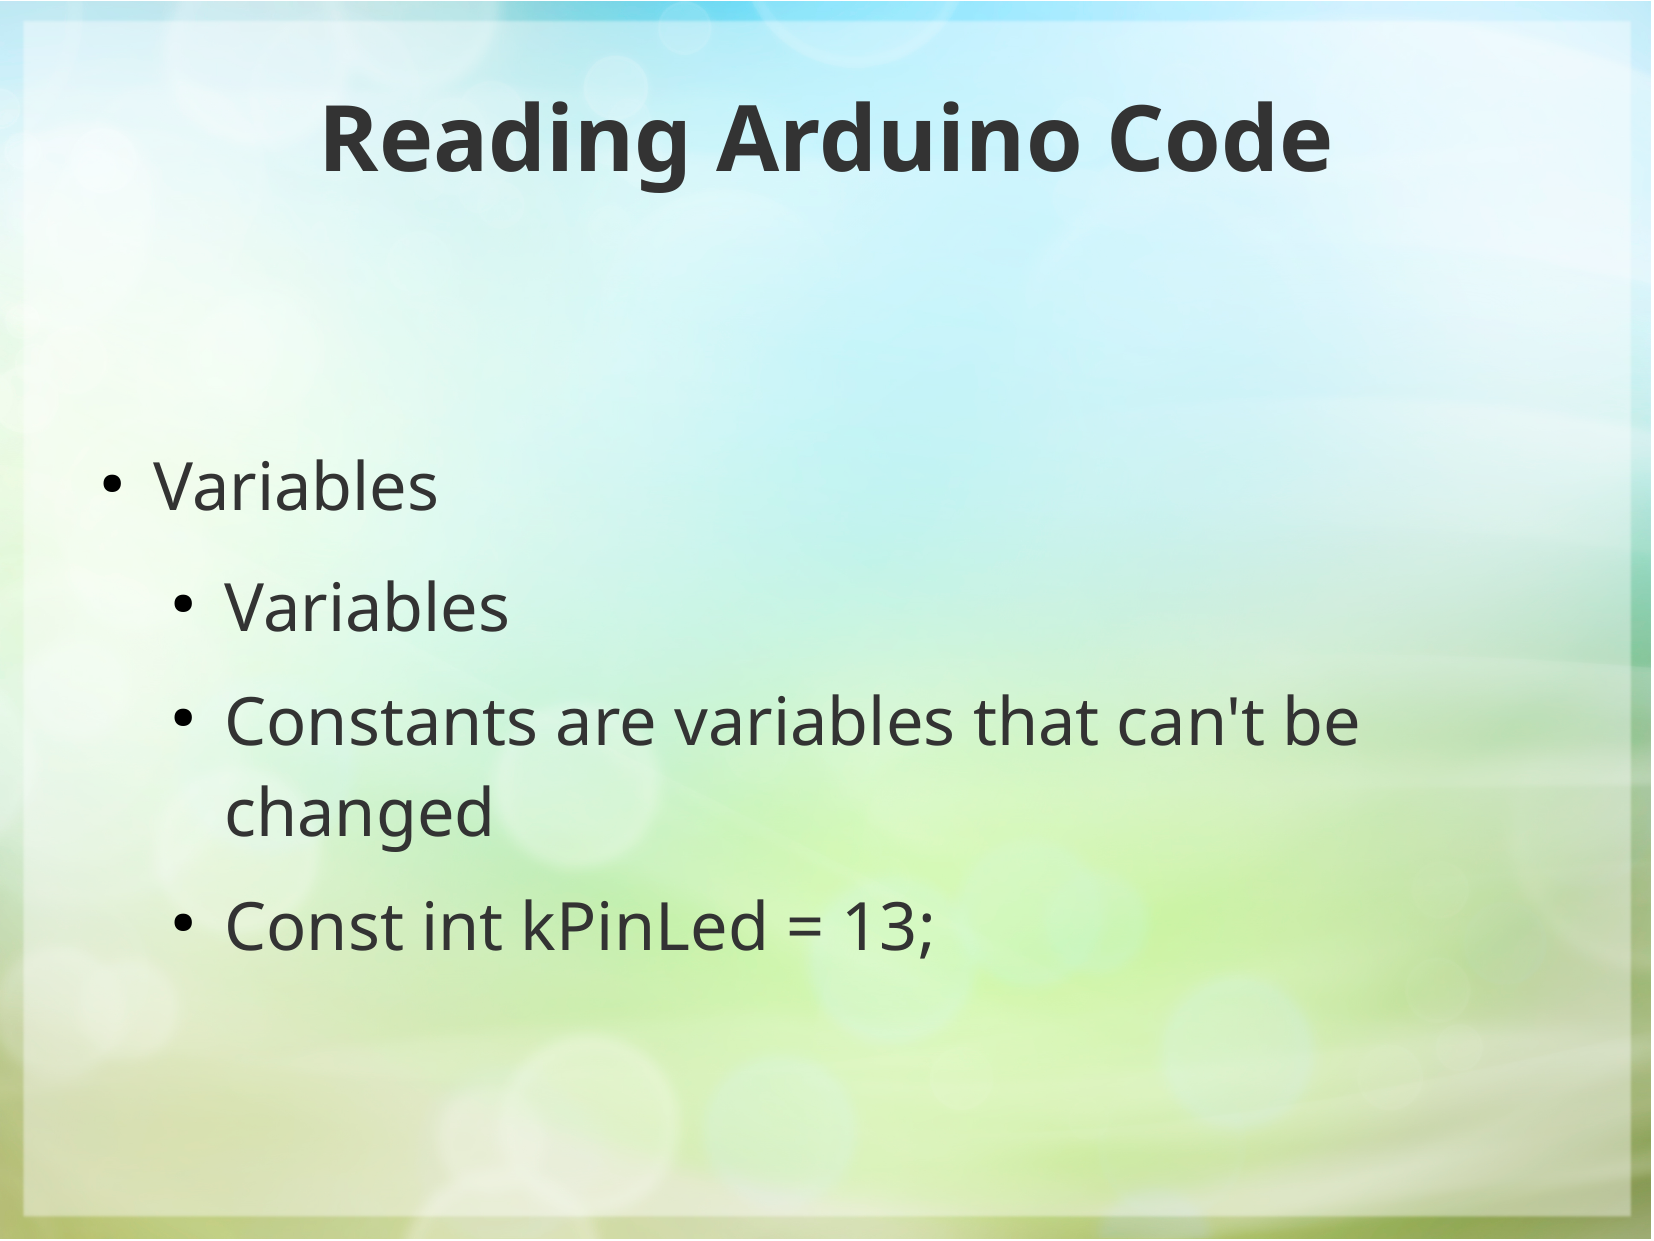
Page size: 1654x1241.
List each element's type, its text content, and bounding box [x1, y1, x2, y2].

title Reading Arduino Code [82, 60, 1571, 211]
picture [0, 1, 1651, 1239]
list Variables Variables Constants are variables that can't be changed Const int kPinLed = 13; [82, 285, 1571, 1005]
